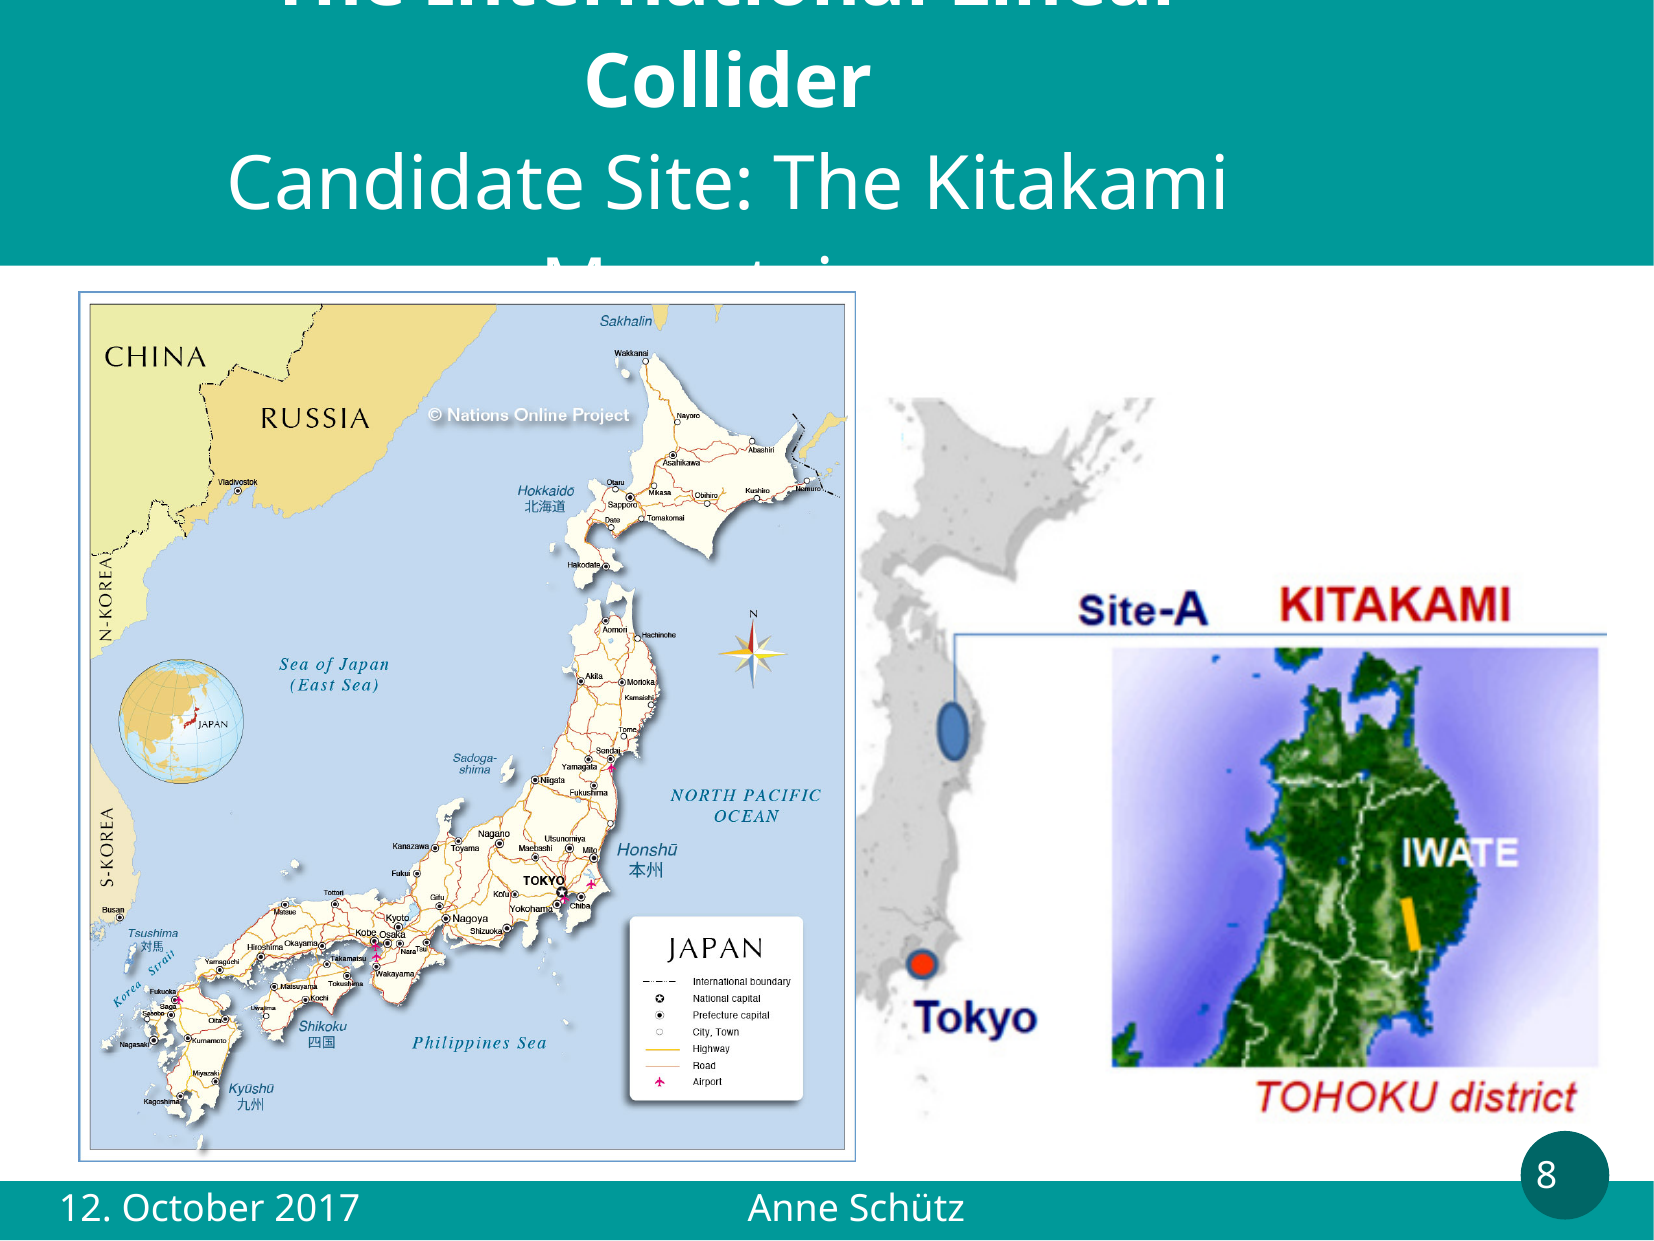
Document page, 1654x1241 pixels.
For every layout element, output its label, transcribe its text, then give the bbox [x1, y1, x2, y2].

title The International Linear Collider Candidate Site: The Kitakami Mountains [226, 0, 1427, 292]
picture [78, 291, 1607, 1163]
